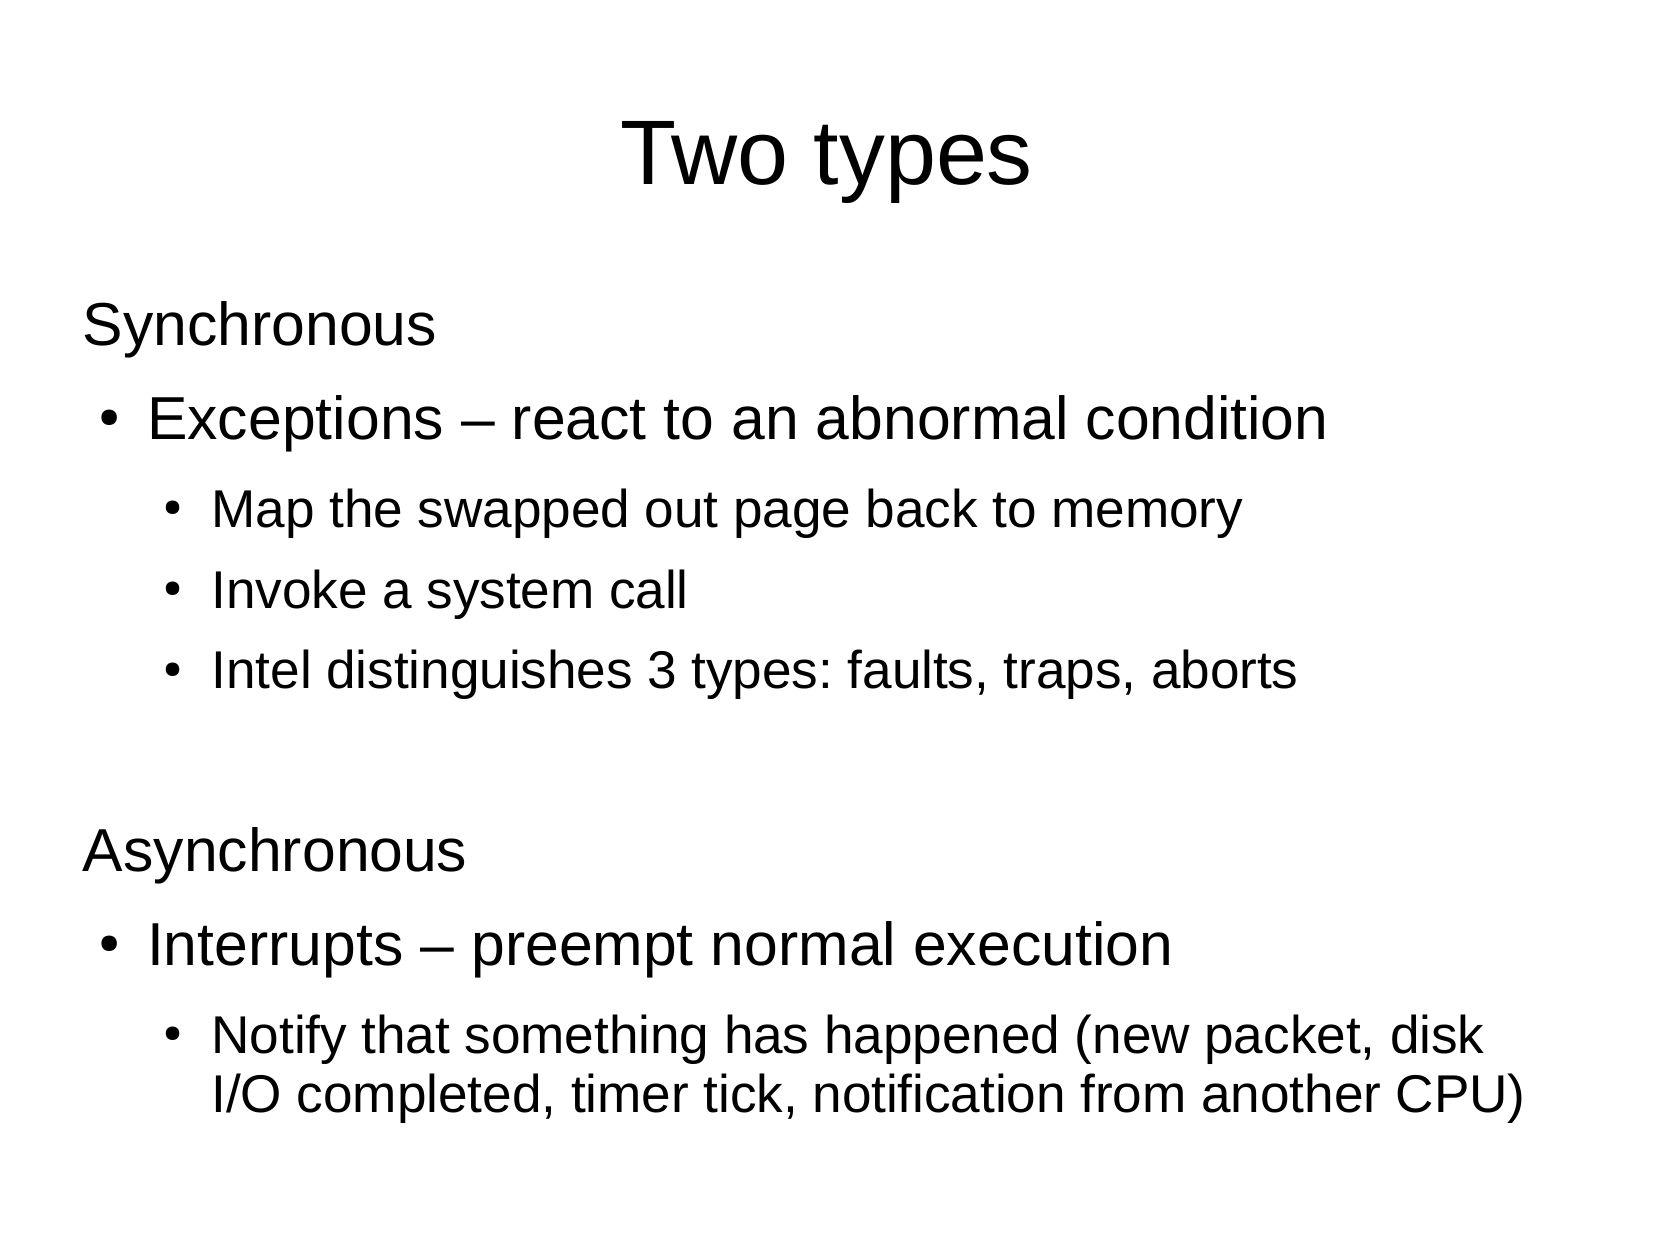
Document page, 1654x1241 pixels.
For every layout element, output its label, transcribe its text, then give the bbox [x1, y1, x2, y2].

title Two types [82, 49, 1571, 257]
list Synchronous Exceptions – react to an abnormal condition Map the swapped out page back to memory Invoke a system call Intel distinguishes 3 types: faults, traps, aborts Asynchronous Interrupts – preempt normal execution Notify that something has happened (new packet, disk I/O completed, timer tick, notification from another CPU) [82, 290, 1571, 1126]
